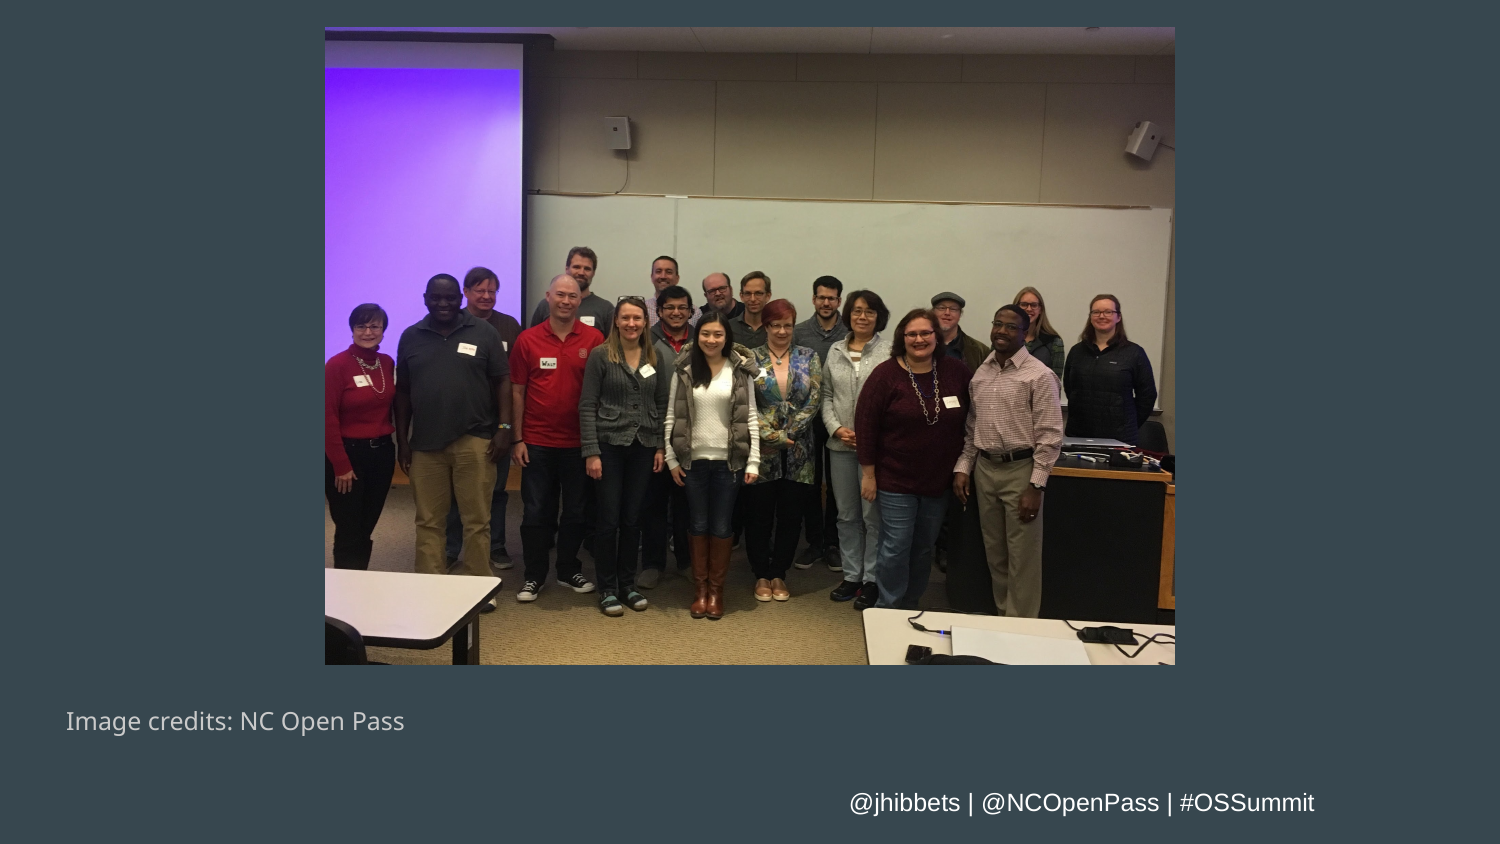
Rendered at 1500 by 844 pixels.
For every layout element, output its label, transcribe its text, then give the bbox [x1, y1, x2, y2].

picture [325, 27, 1175, 665]
text_box Image credits: NC Open Pass [51, 686, 1449, 750]
